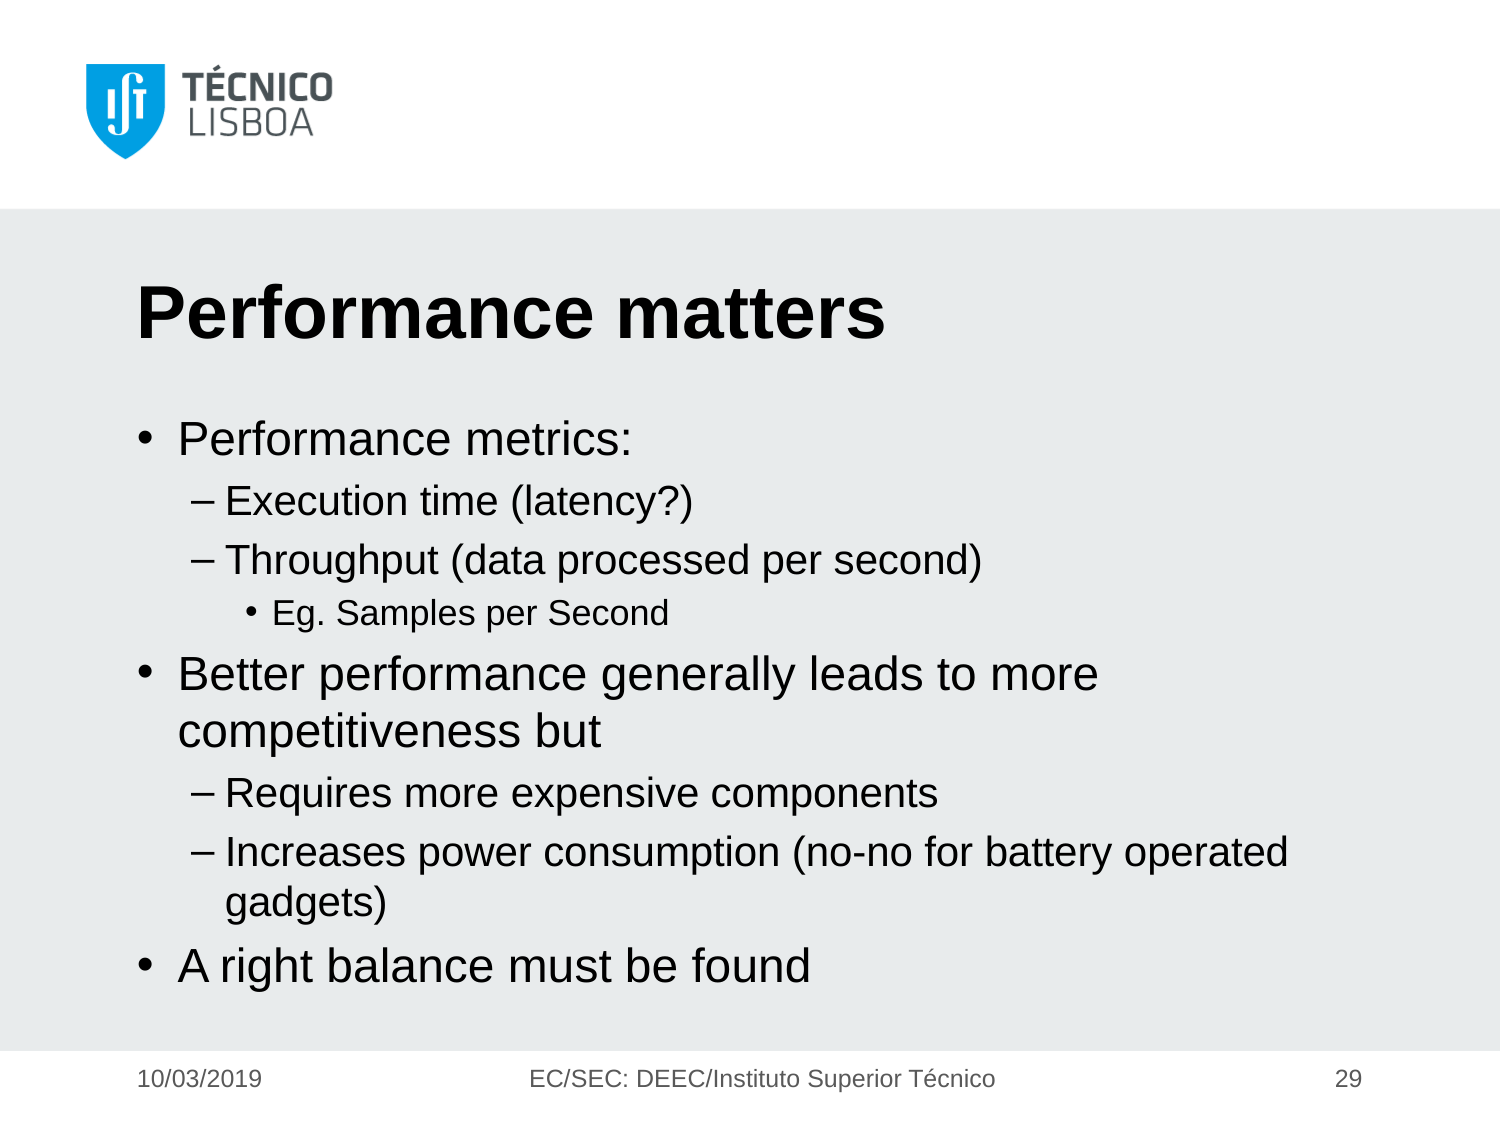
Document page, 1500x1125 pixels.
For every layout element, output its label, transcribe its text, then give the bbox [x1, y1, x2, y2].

slide_number <number> [1077, 1052, 1378, 1103]
title Performance matters [121, 237, 1378, 381]
footer EC/SEC: DEEC/Instituto Superior Técnico [512, 1052, 1021, 1103]
slide_number 10/03/2019 [121, 1052, 425, 1103]
picture [0, 0, 1500, 1125]
list Performance metrics: Execution time (latency?) Throughput (data processed per second) Eg. Samples per Second Better performance generally leads to more competitiveness but Requires more expensive components Increases power consumption (no-no for battery operated gadgets) A right balance must be found [121, 400, 1378, 1005]
